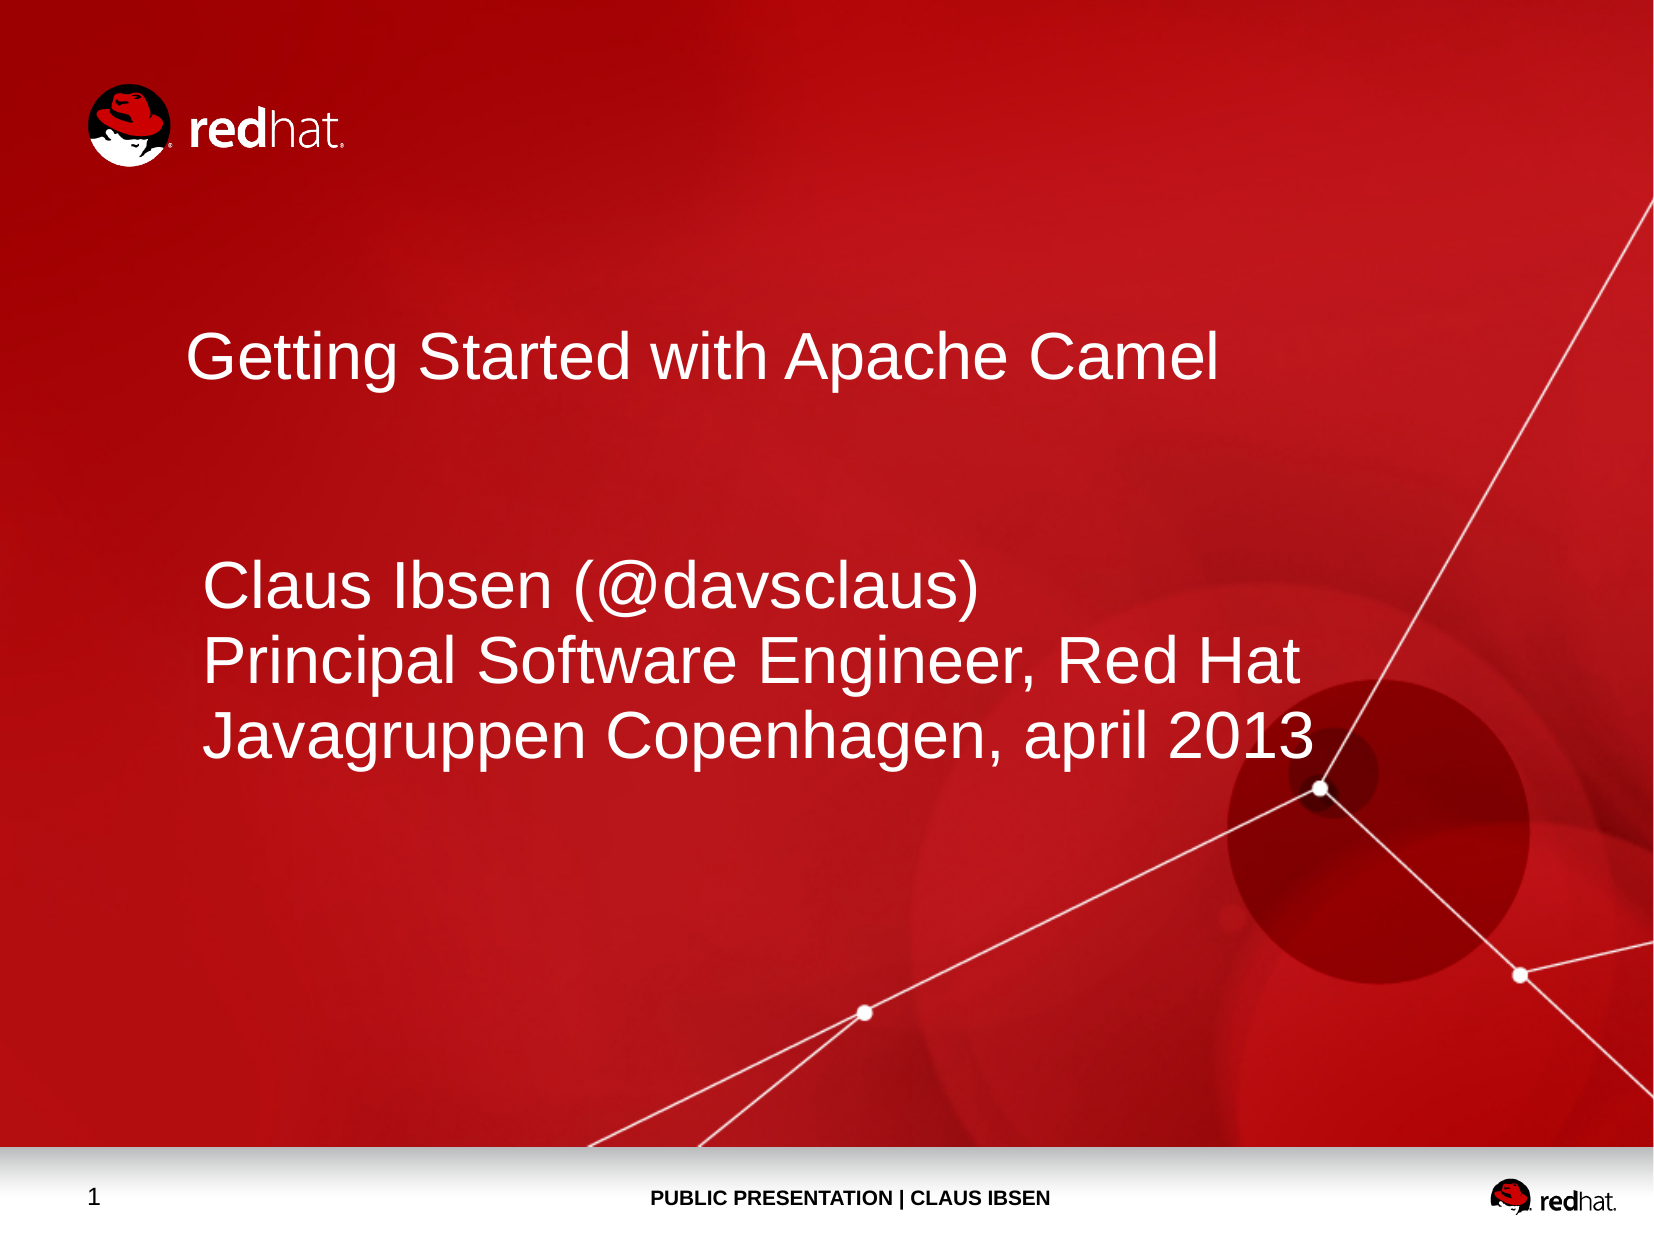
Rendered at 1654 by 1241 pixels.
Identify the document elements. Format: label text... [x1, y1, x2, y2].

text_box Claus Ibsen (@davsclaus) Principal Software Engineer, Red Hat Javagruppen Copenhagen, april 2013 [187, 540, 1455, 826]
text_box Getting Started with Apache Camel [170, 273, 1408, 409]
picture [0, 0, 1654, 1241]
